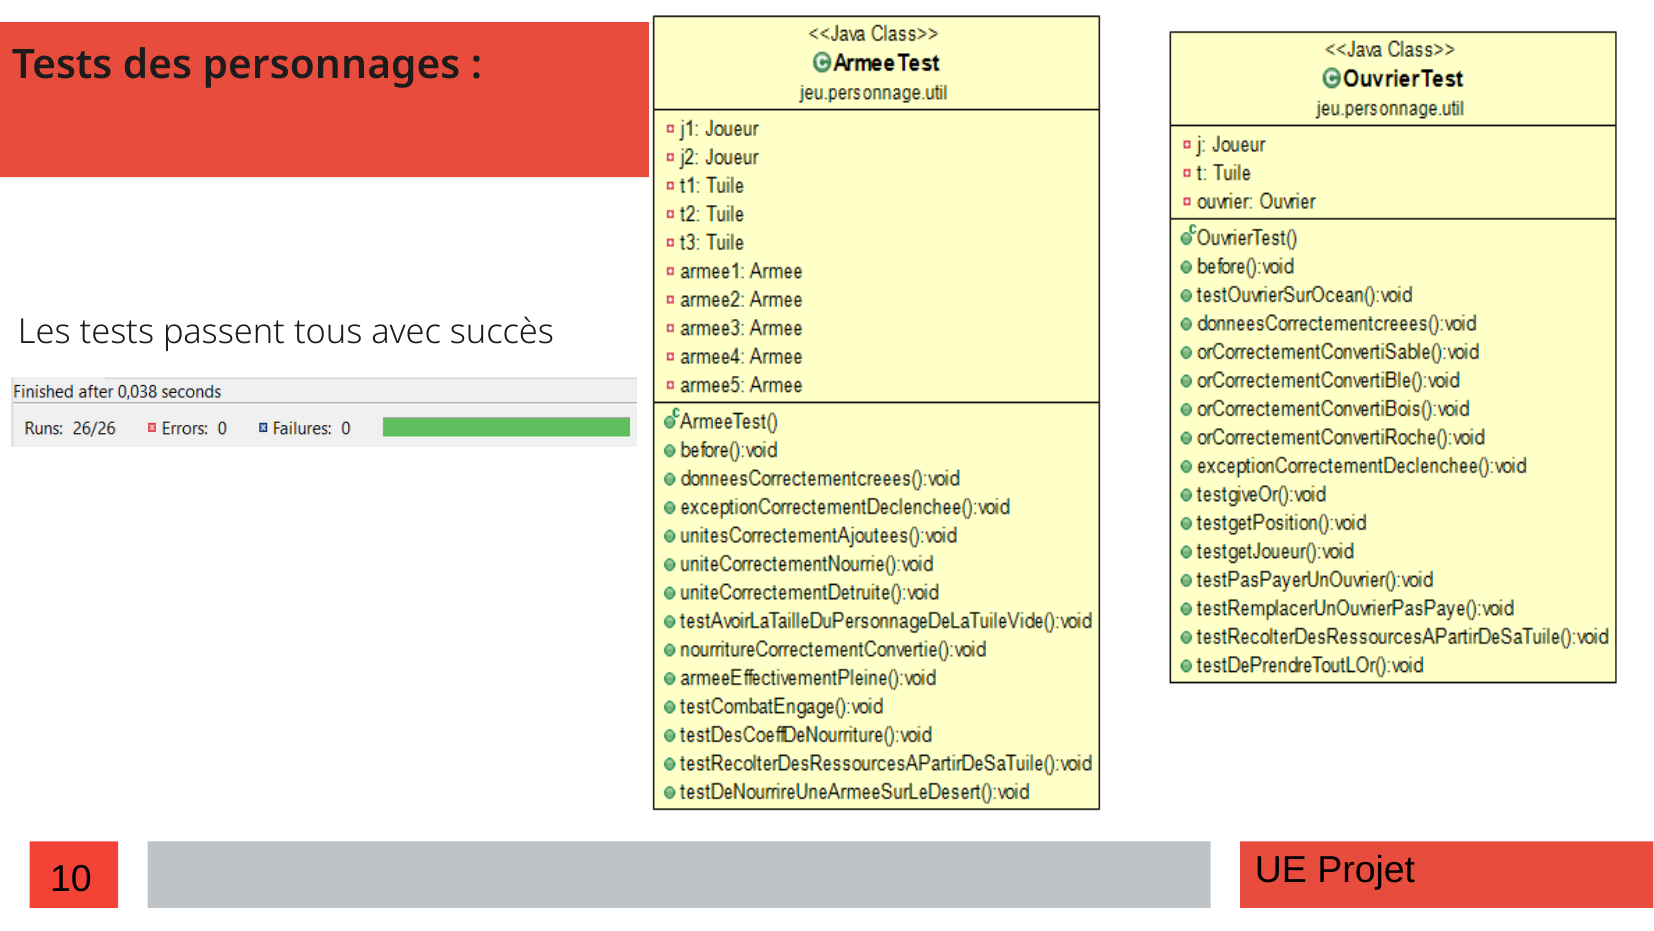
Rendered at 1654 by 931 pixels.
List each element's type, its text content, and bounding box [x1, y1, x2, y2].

picture [11, 377, 637, 447]
list Les tests passent tous avec succès [0, 307, 649, 565]
picture [649, 11, 1621, 815]
text_box 10 [35, 850, 119, 908]
list Tests des personnages : [11, 35, 649, 293]
text_box UE Projet [1240, 840, 1512, 898]
